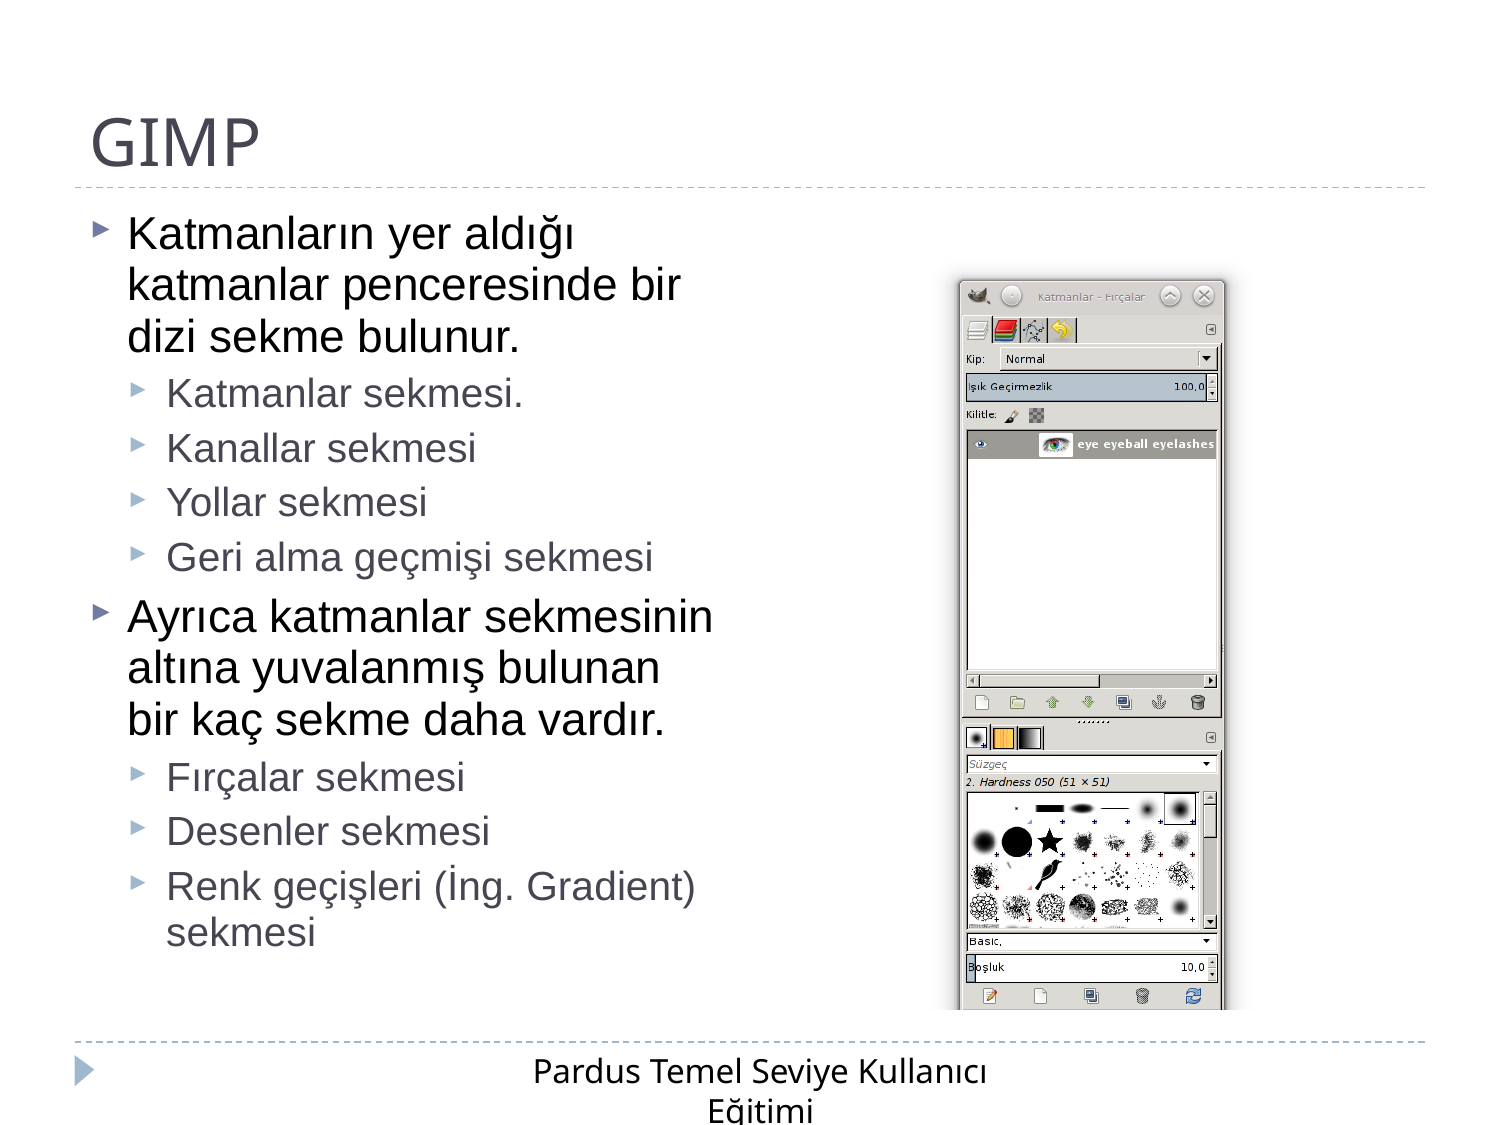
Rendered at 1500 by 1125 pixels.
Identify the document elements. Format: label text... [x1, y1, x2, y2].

list Katmanların yer aldığı katmanlar penceresinde bir dizi sekme bulunur. Katmanlar sekmesi. Kanallar sekmesi Yollar sekmesi Geri alma geçmişi sekmesi Ayrıca katmanlar sekmesinin altına yuvalanmış bulunan bir kaç sekme daha vardır. Fırçalar sekmesi Desenler sekmesi Renk geçişleri (İng. Gradient) sekmesi [75, 200, 738, 1010]
picture [921, 199, 1262, 1010]
title GIMP [75, 37, 1425, 188]
